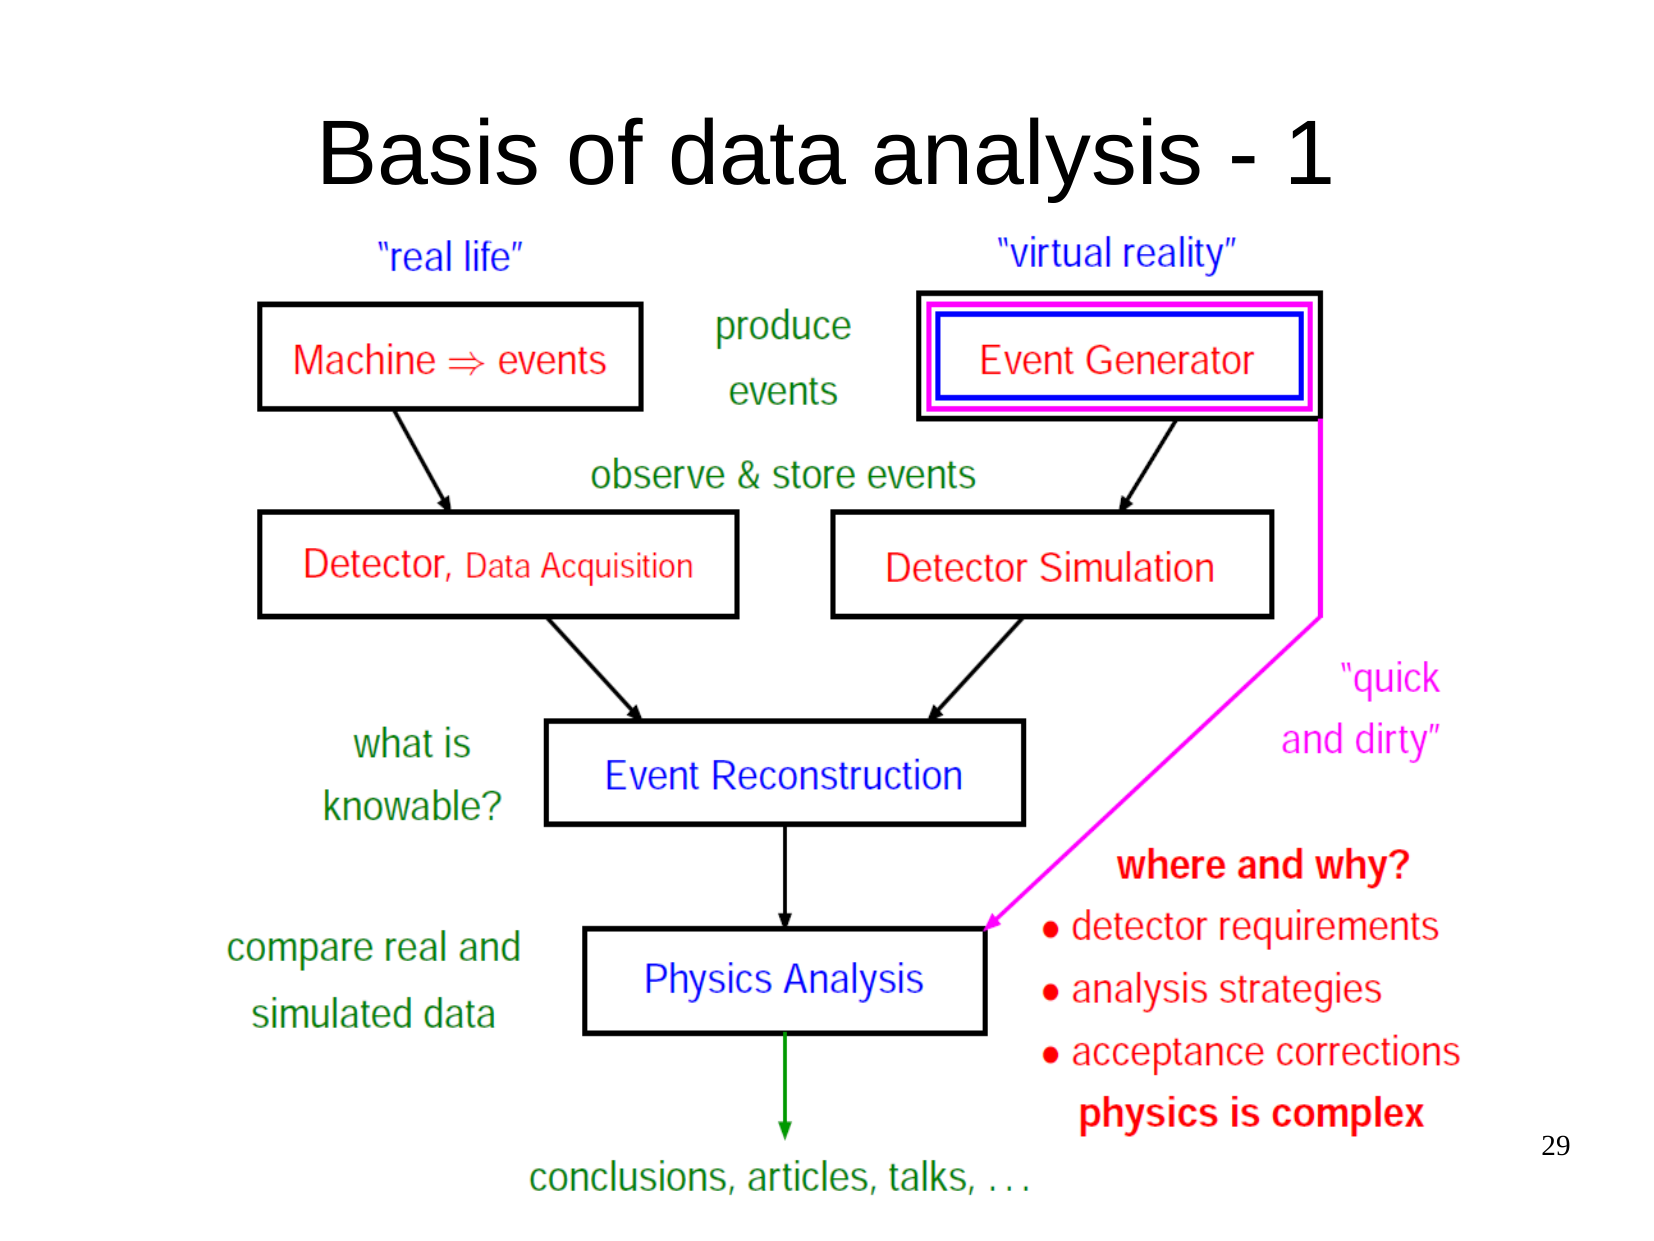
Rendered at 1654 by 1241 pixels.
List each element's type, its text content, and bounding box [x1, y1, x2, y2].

picture [210, 207, 1501, 1231]
title Basis of data analysis - 1 [82, 49, 1571, 257]
